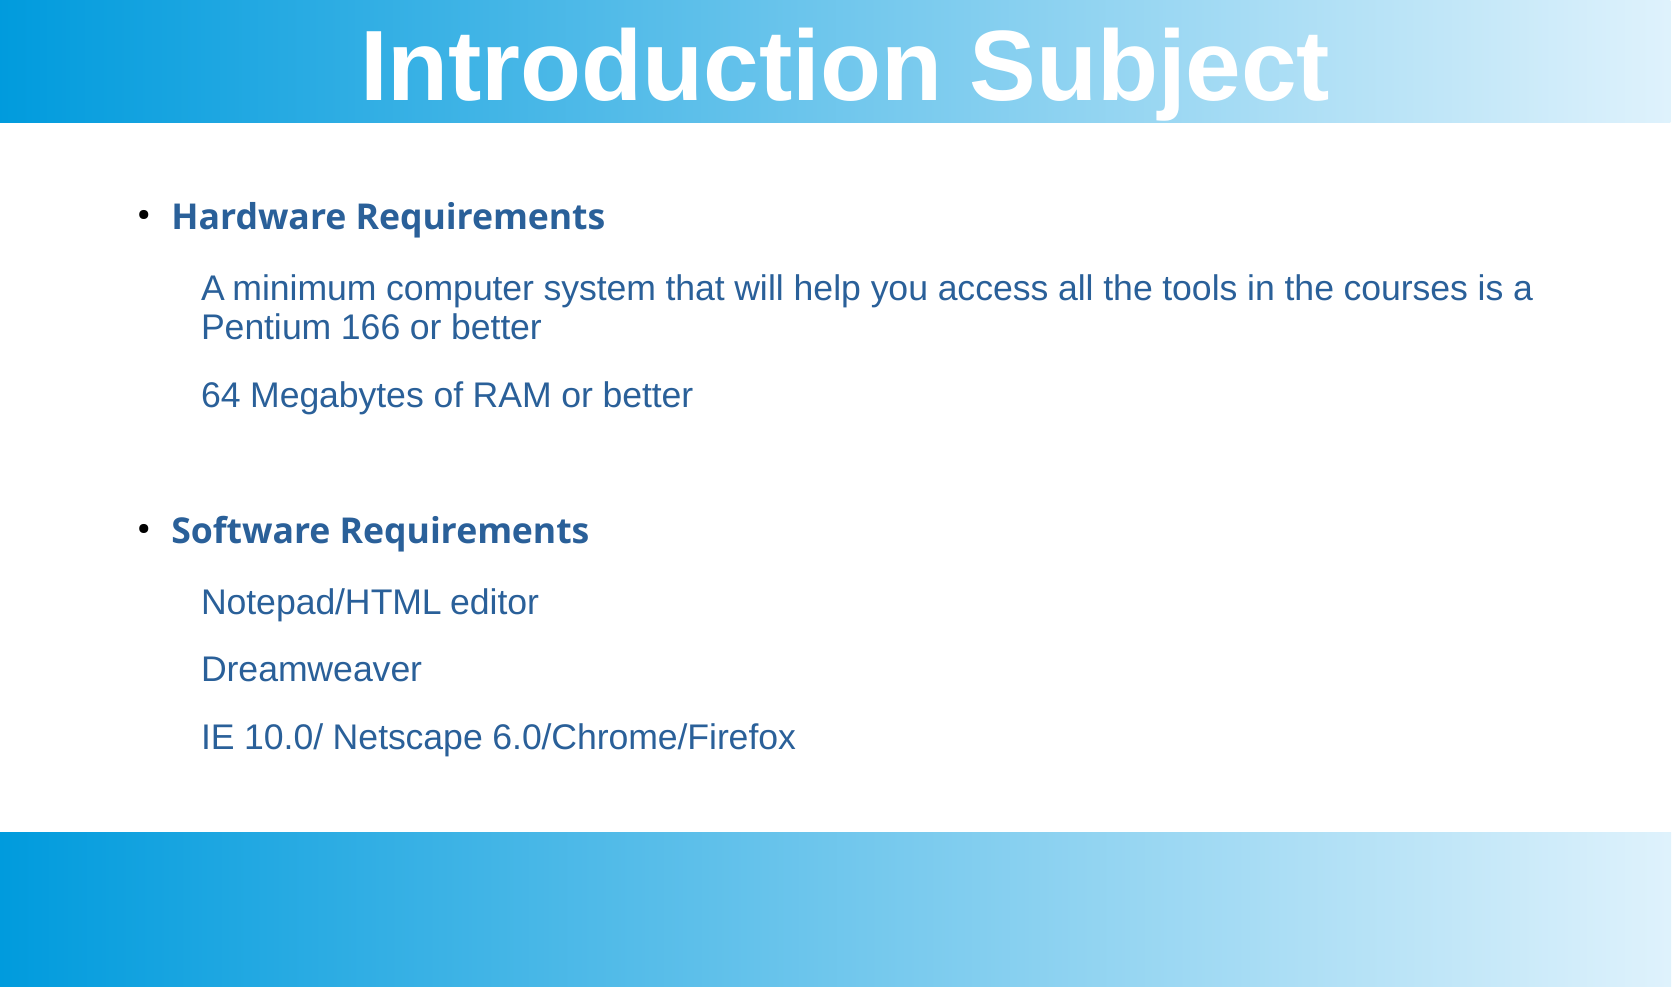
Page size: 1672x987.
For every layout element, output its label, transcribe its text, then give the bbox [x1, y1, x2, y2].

list Hardware Requirements A minimum computer system that will help you access all the tools in the courses is a Pentium 166 or better 64 Megabytes of RAM or better Software Requirements Notepad/HTML editor Dreamweaver IE 10.0/ Netscape 6.0/Chrome/Firefox [104, 191, 1608, 764]
picture [140, 833, 144, 987]
title Introduction Subject [75, 6, 1580, 126]
